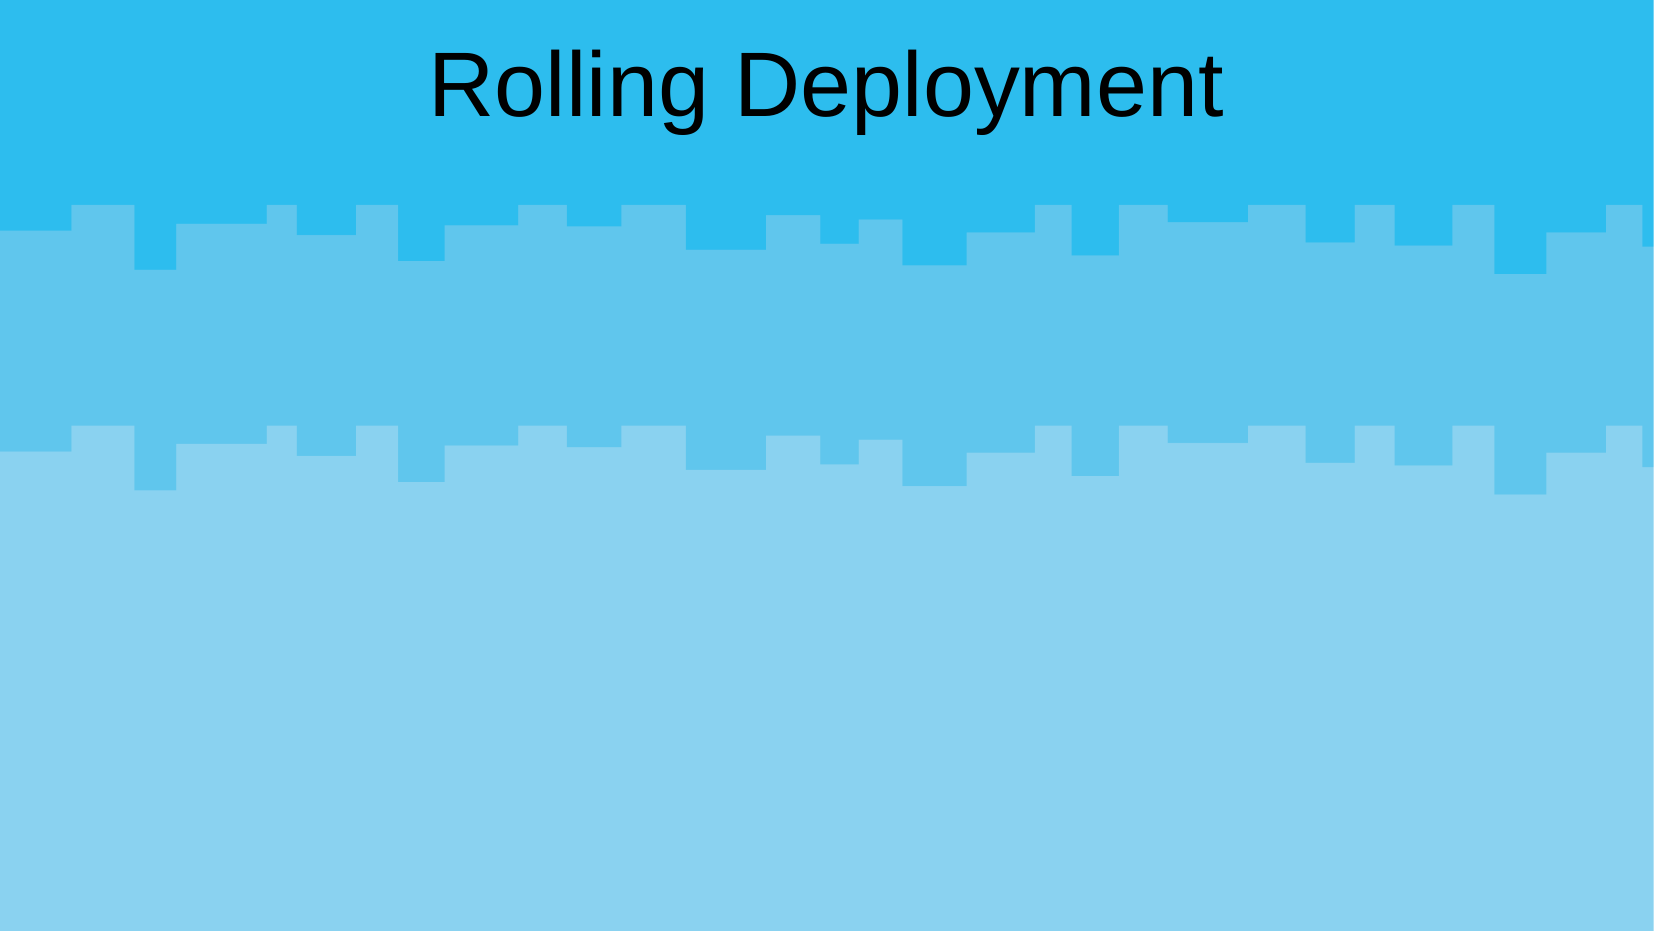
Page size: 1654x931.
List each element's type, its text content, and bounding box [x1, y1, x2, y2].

picture [0, 0, 1654, 931]
title Rolling Deployment [82, 7, 1571, 163]
